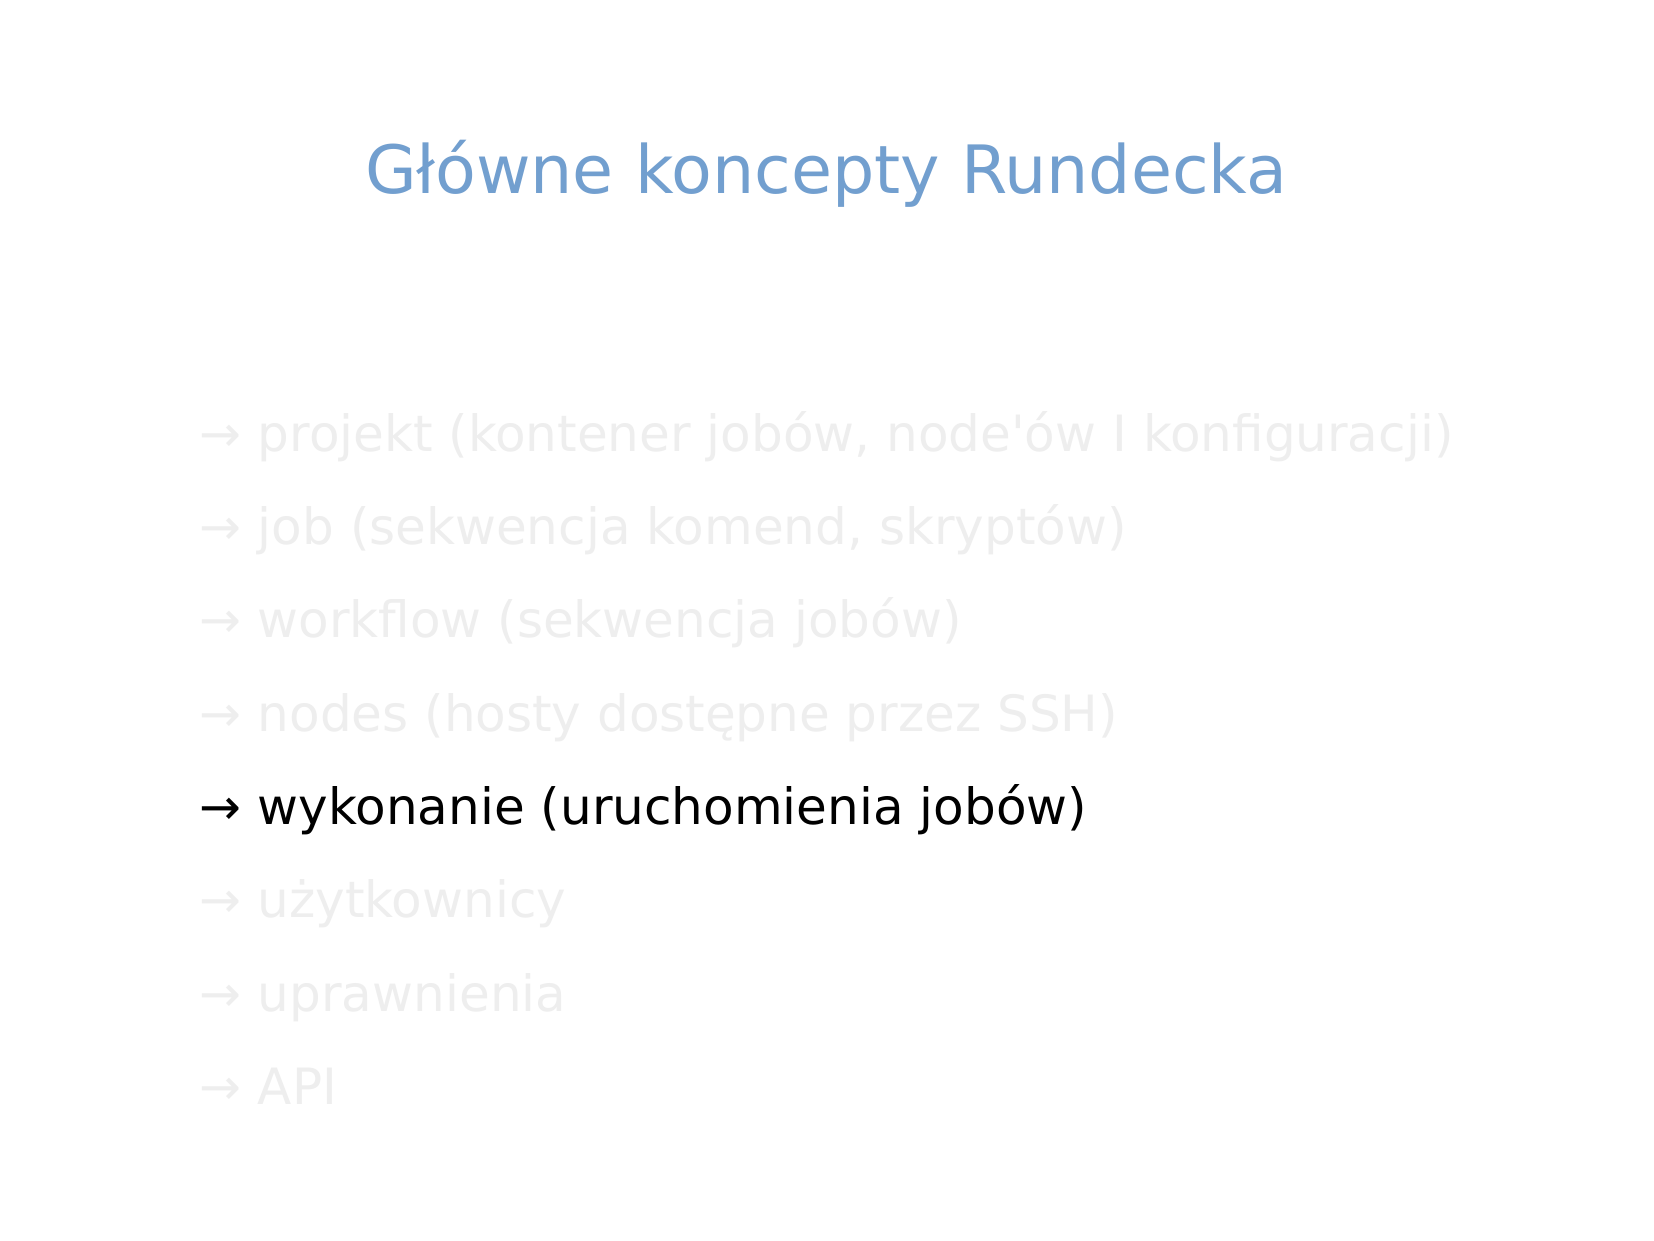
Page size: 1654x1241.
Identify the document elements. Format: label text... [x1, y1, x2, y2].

text_box → projekt (kontener jobów, node'ów I konfiguracji) → job (sekwencja komend, skryptów) → workflow (sekwencja jobów) → nodes (hosty dostępne przez SSH) → wykonanie (uruchomienia jobów) → użytkownicy → uprawnienia → API [185, 368, 1469, 1095]
text_box Główne koncepty Rundecka [350, 123, 1304, 217]
